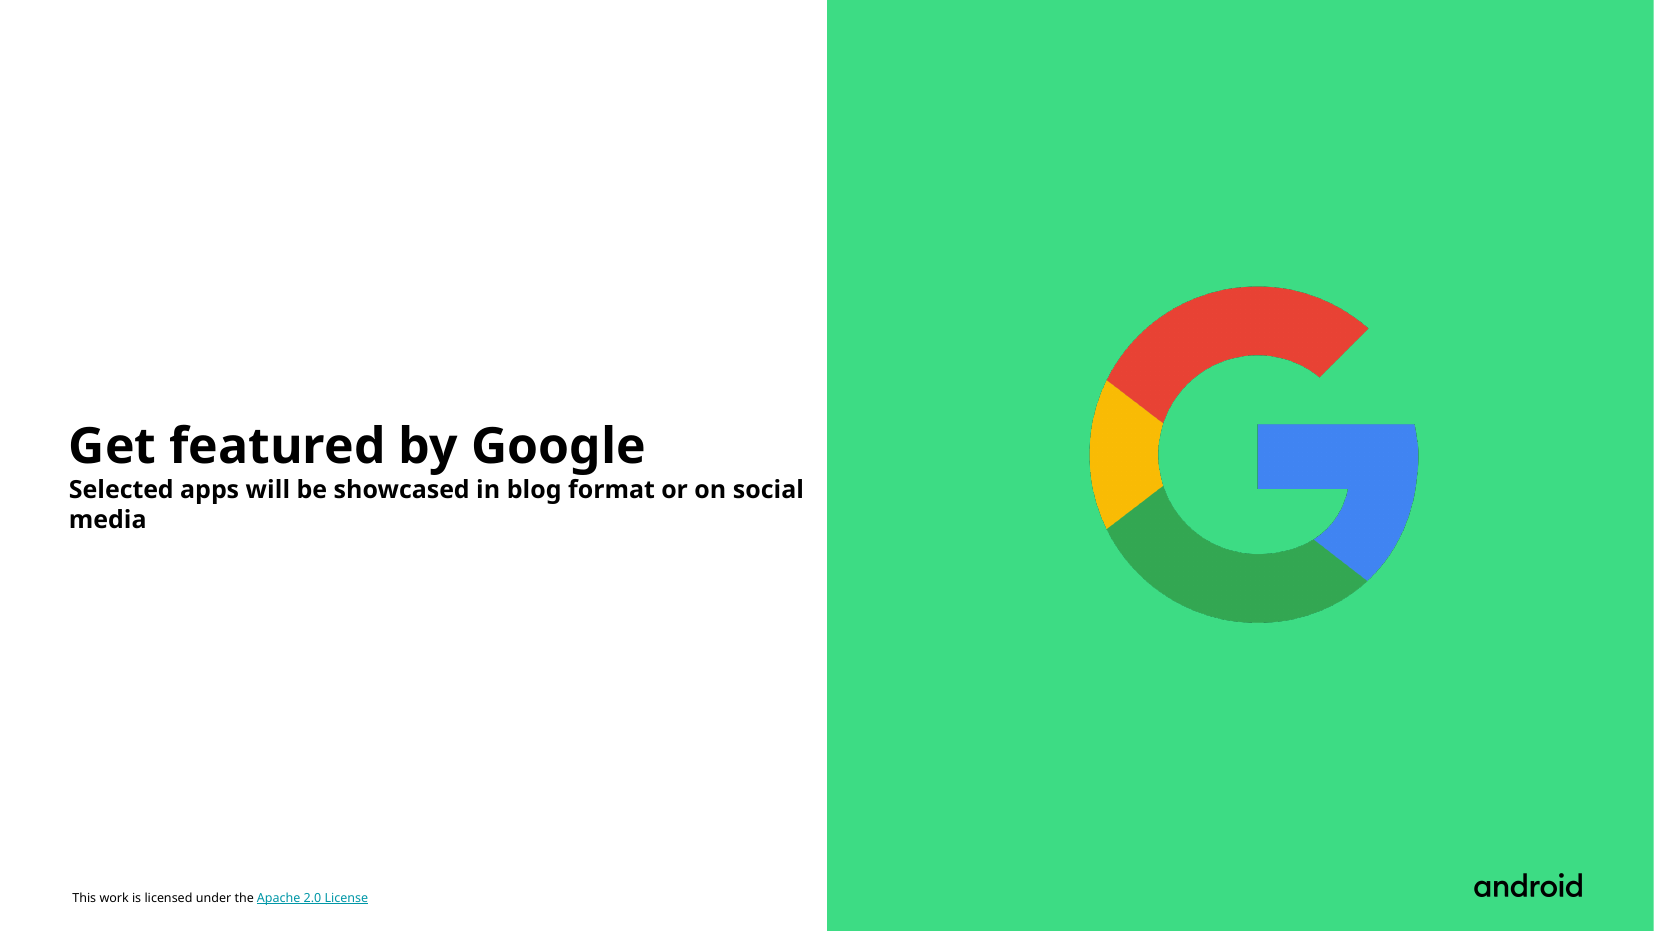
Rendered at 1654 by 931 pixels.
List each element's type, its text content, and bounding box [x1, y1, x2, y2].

picture [1074, 271, 1441, 638]
picture [1485, 872, 1536, 897]
title Get featured by Google Selected apps will be showcased in blog format or on social media [53, 398, 827, 532]
